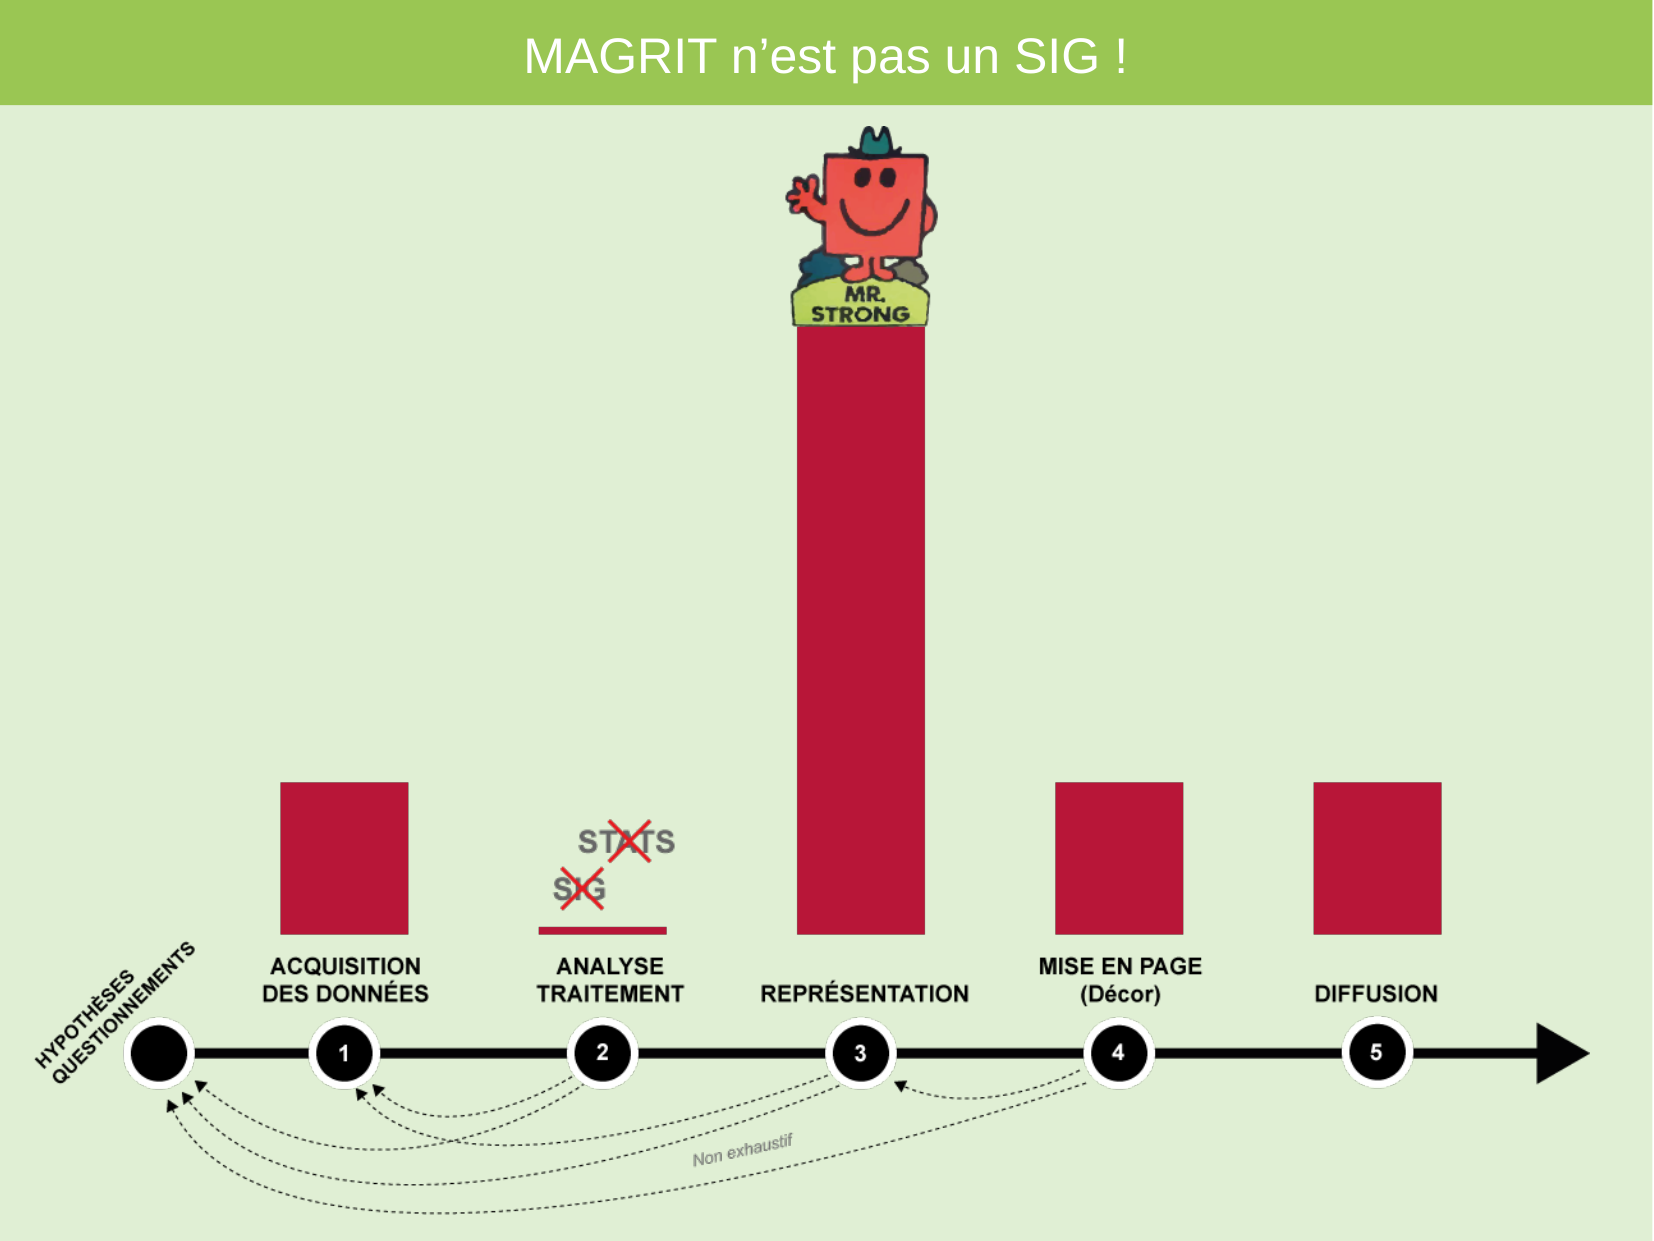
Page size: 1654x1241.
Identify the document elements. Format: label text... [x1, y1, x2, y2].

text_box MAGRIT n’est pas un SIG ! [82, 19, 1570, 88]
picture [30, 126, 1590, 1215]
